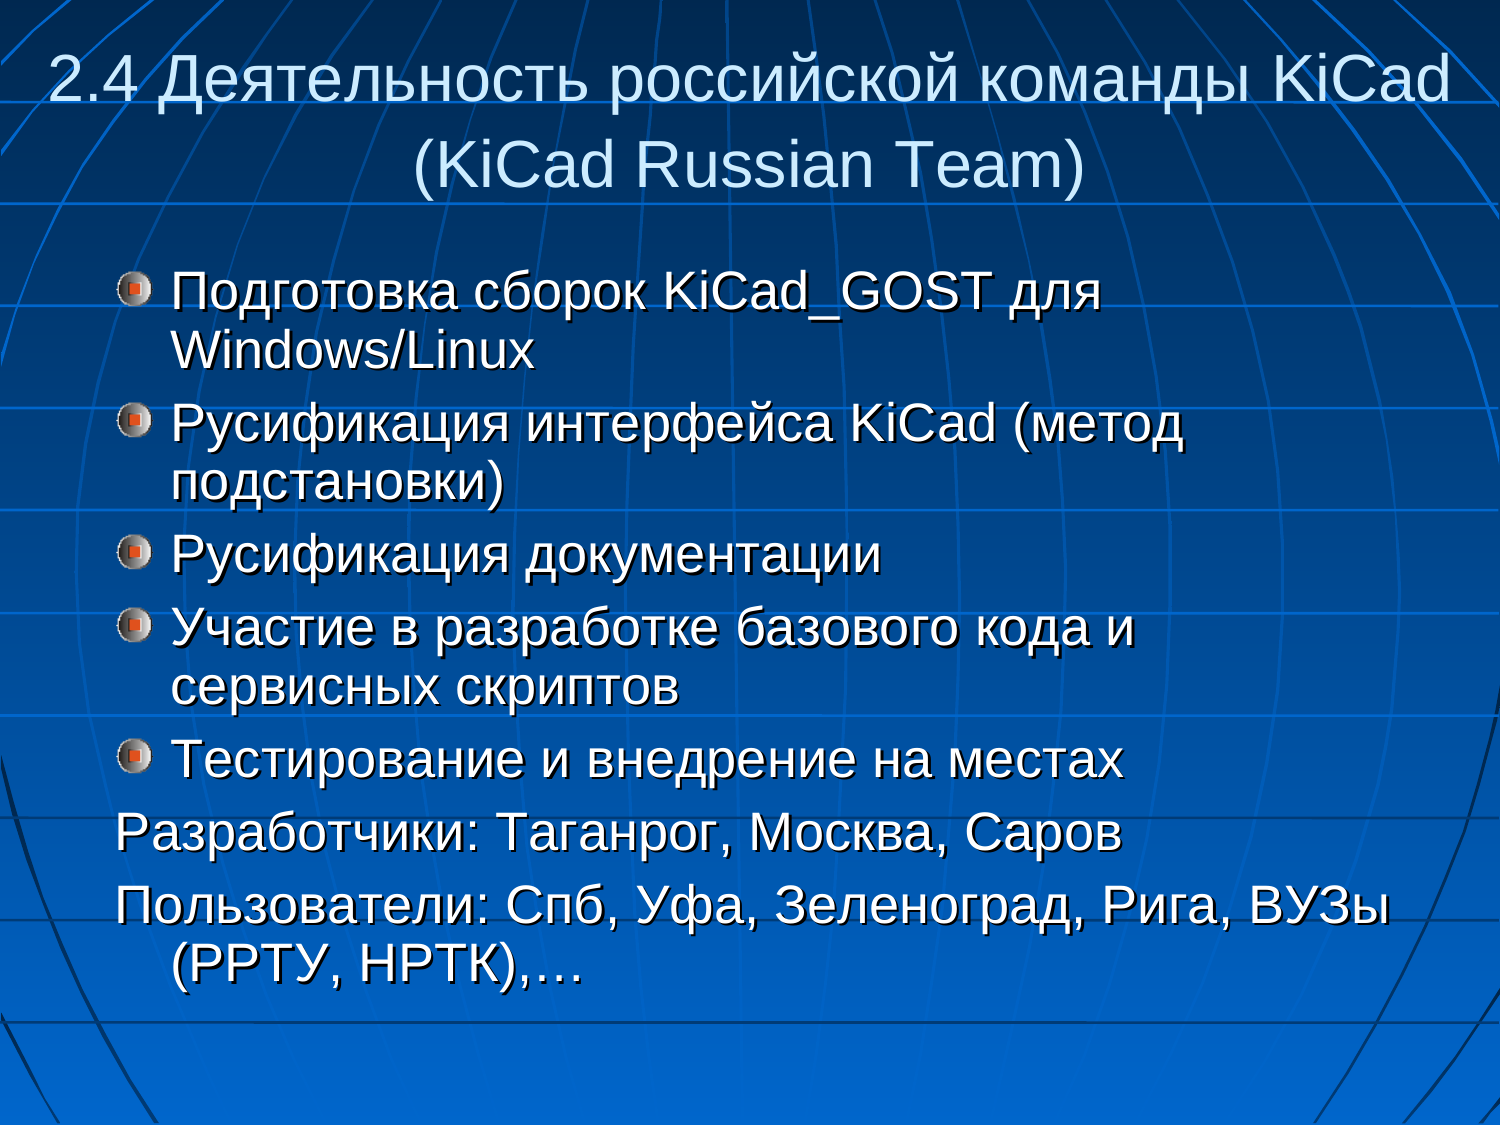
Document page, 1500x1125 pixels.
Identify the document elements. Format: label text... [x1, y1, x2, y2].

picture [115, 736, 155, 776]
text_box Подготовка сборок KiCad_GOST для Windows/Linux Русификация интерфейса KiCad (метод подстановки) Русификация документации Участие в разработке базового кода и сервисных скриптов Тестирование и внедрение на местах Разработчики: Таганрог, Москва, Саров Пользователи: Спб, Уфа, Зеленоград, Рига, ВУЗы (РРТУ, НРТК),… [100, 255, 1435, 1012]
picture [115, 400, 155, 440]
text_box 2.4 Деятельность российской команды KiCad (KiCad Russian Team) [29, 21, 1471, 209]
picture [115, 269, 155, 309]
picture [115, 532, 155, 572]
picture [115, 605, 155, 645]
